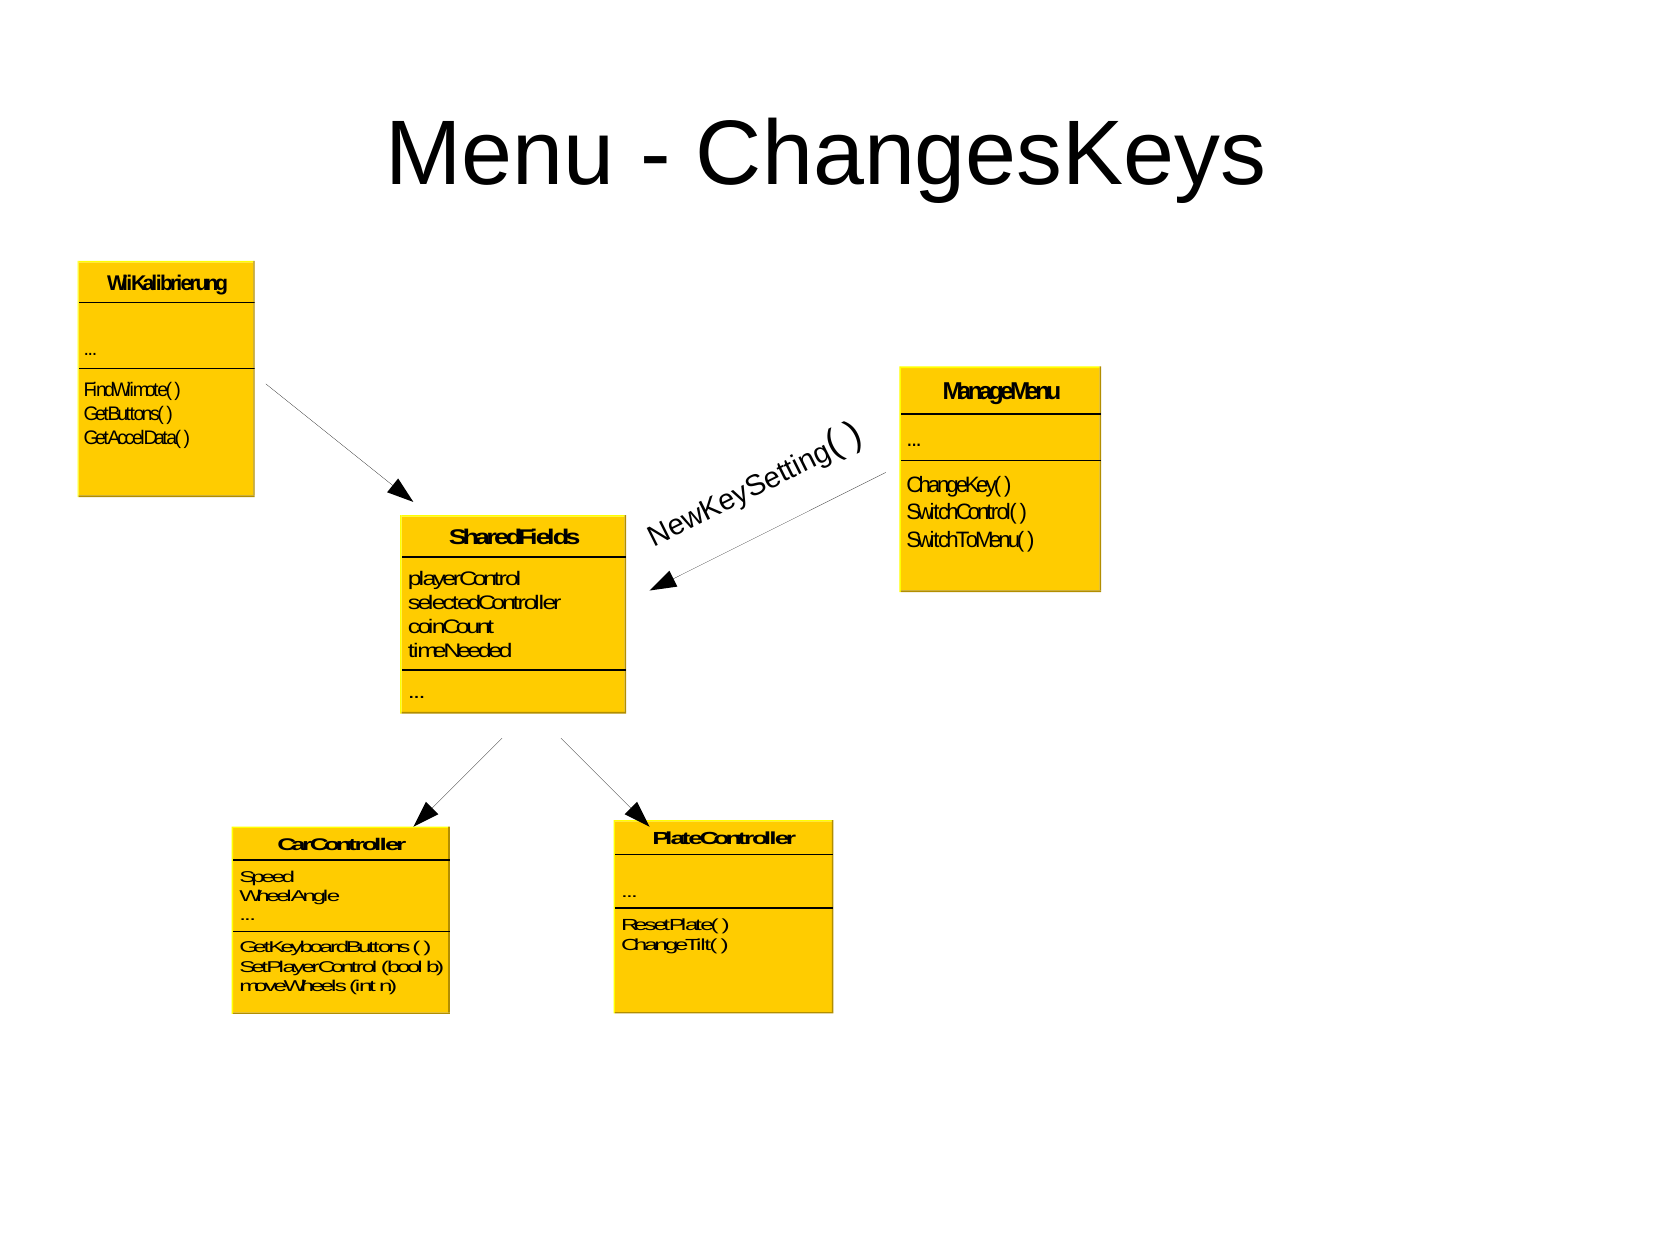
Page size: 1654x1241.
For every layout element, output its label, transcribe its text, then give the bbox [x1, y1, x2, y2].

picture [590, 799, 857, 1034]
picture [376, 490, 650, 739]
picture [59, 236, 274, 522]
title Menu - ChangesKeys [82, 49, 1571, 257]
picture [208, 807, 473, 1034]
picture [878, 338, 1123, 621]
text_box NewKeySetting( ) [622, 398, 884, 568]
